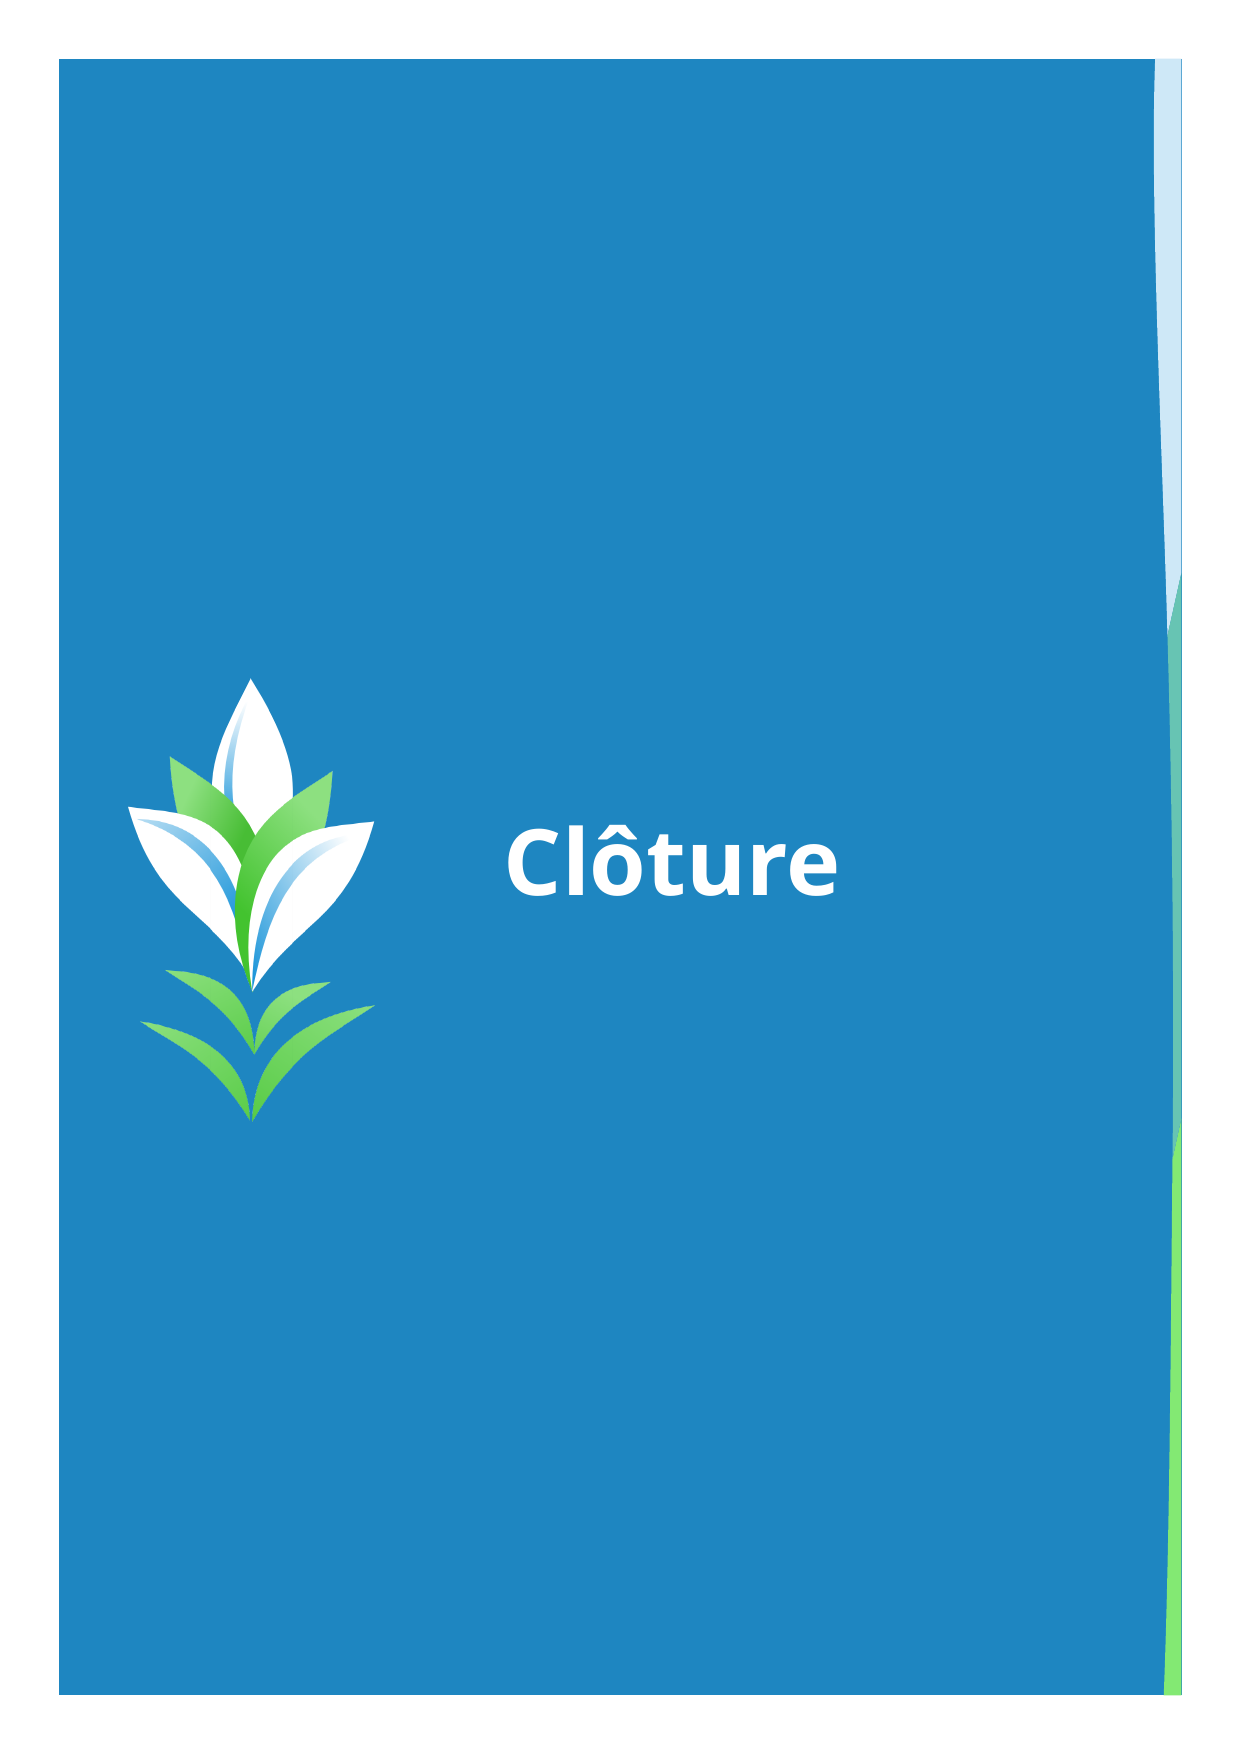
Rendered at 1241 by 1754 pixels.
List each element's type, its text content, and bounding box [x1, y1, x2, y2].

picture [128, 678, 375, 1122]
text_box Clôture [488, 796, 1151, 922]
